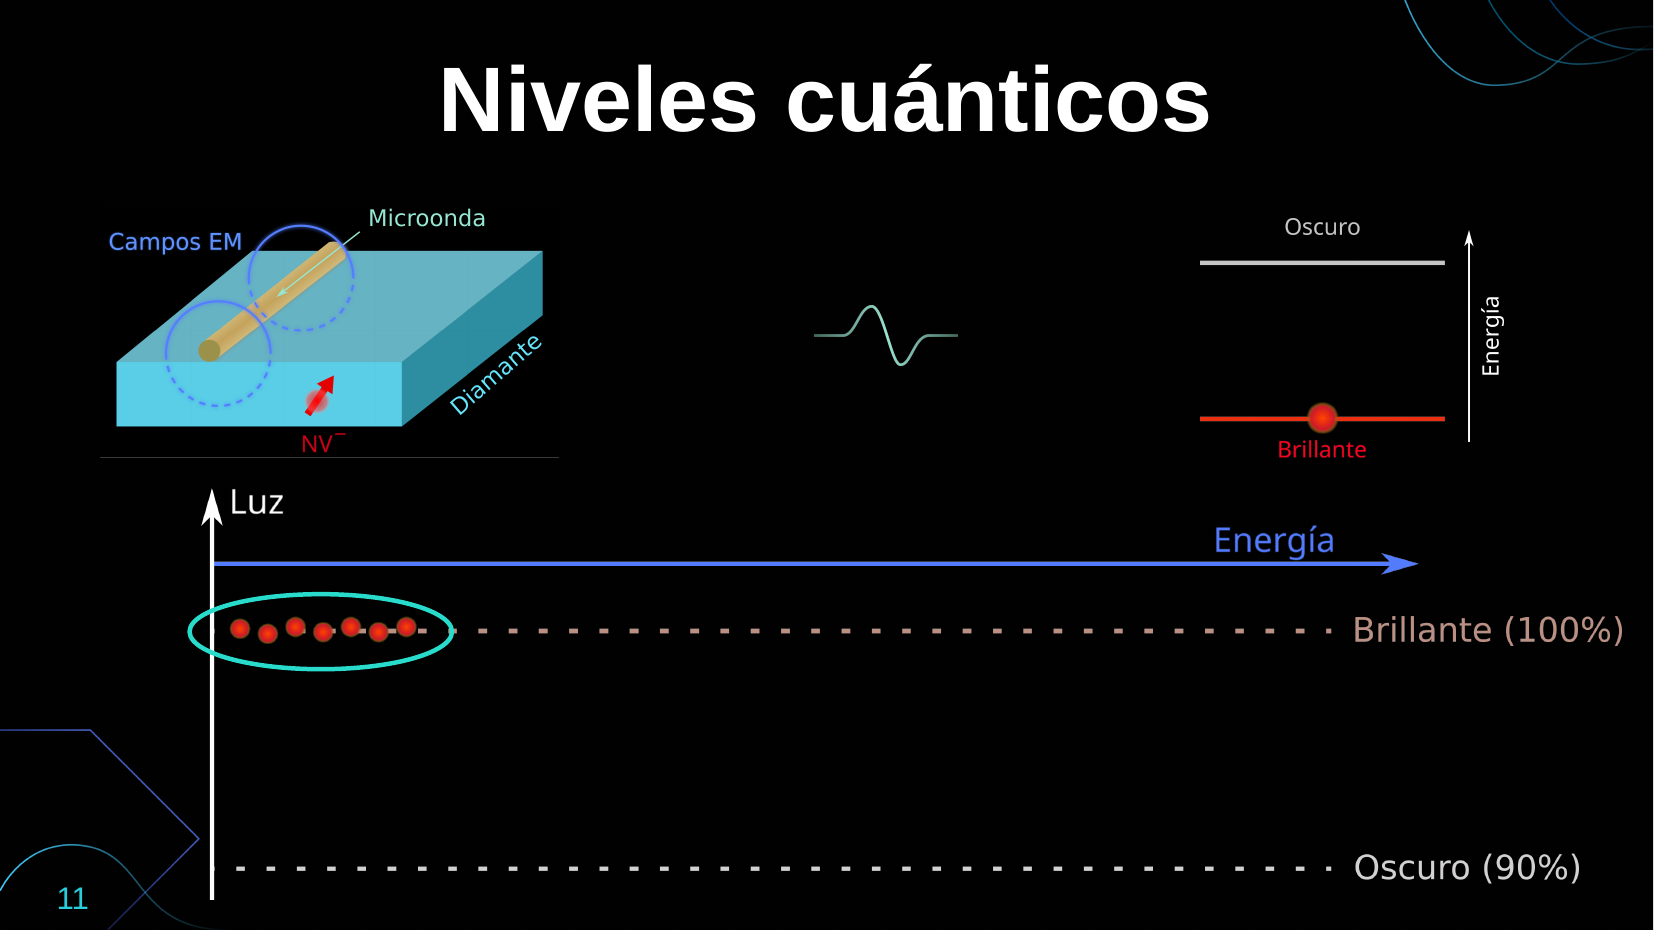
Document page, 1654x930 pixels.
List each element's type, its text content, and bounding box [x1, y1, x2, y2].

picture [0, 0, 1654, 930]
text_box <number> [42, 873, 215, 930]
text_box Niveles cuánticos [424, 40, 1229, 159]
